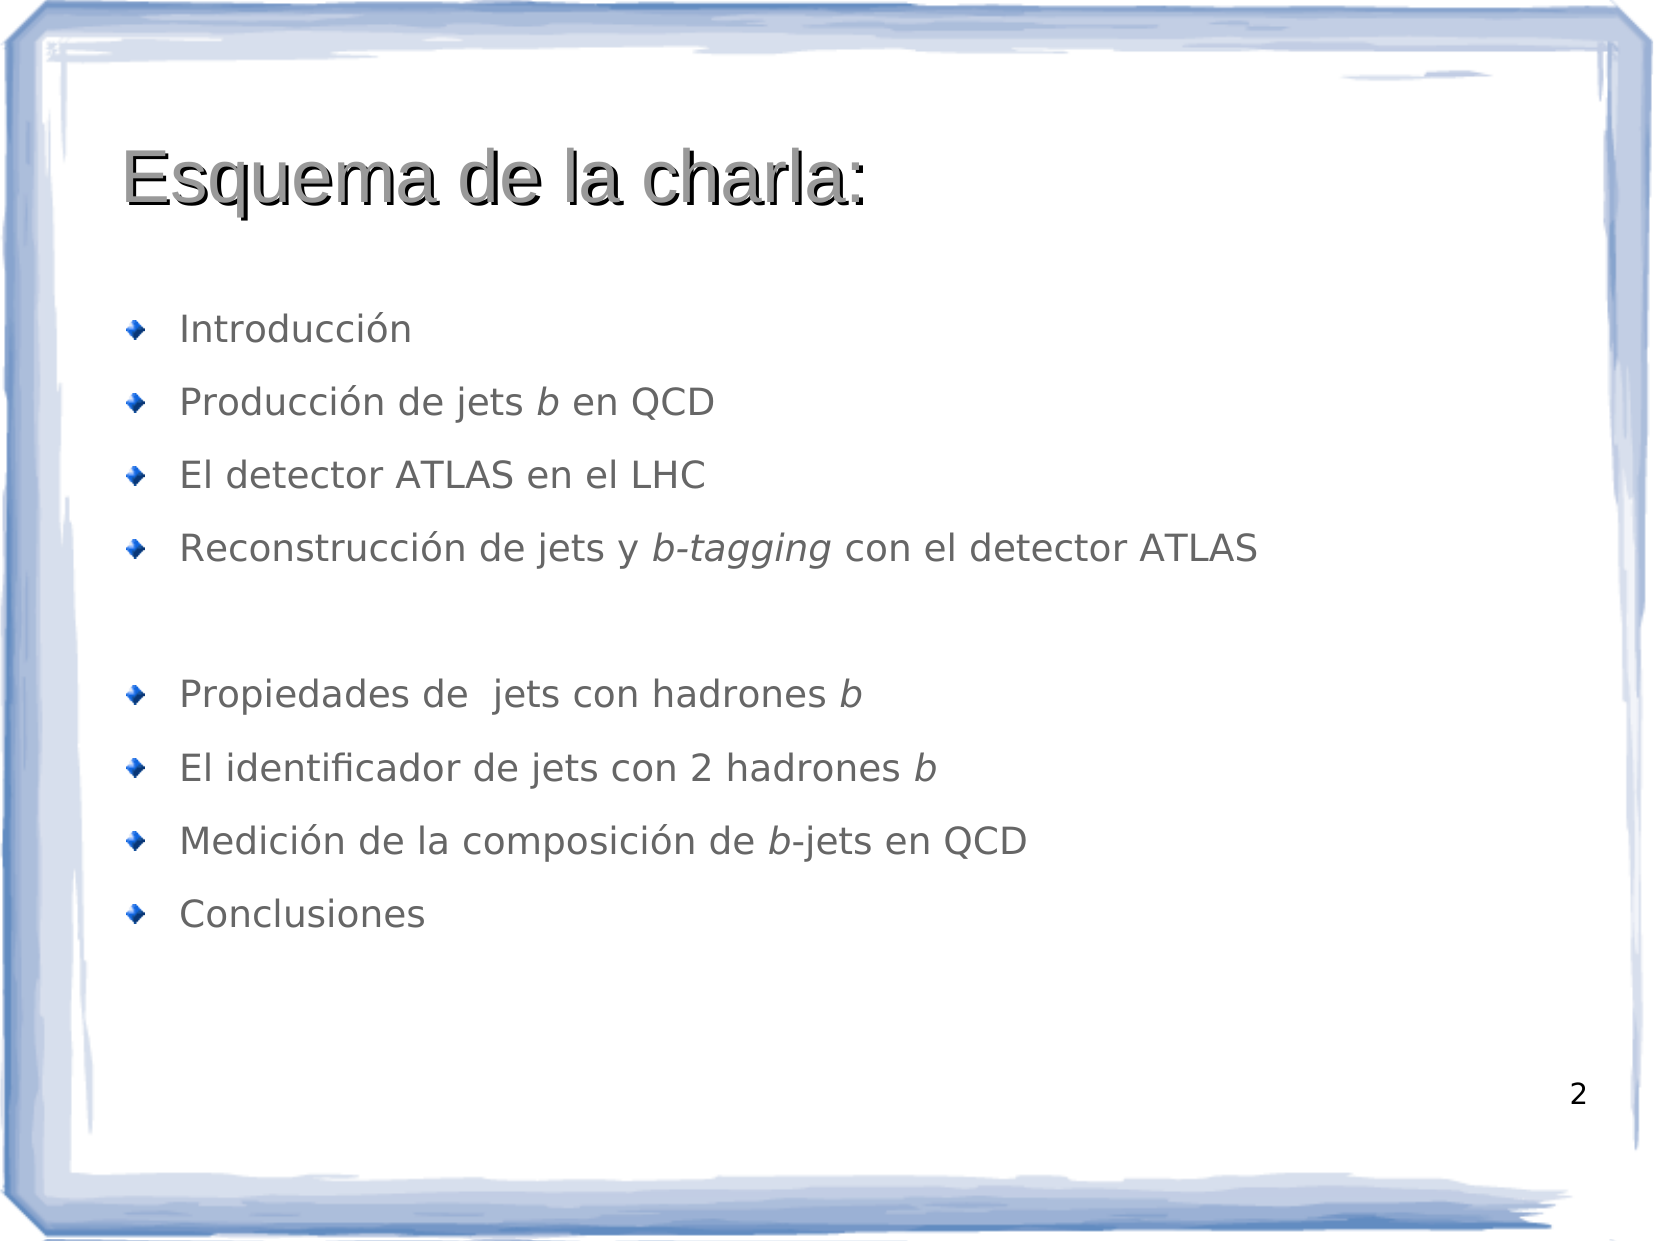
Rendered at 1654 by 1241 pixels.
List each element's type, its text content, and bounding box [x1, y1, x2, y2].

list Introducción Producción de jets b en QCD El detector ATLAS en el LHC Reconstrucción de jets y b-tagging con el detector ATLAS Propiedades de jets con hadrones b El identificador de jets con 2 hadrones b Medición de la composición de b-jets en QCD Conclusiones [108, 236, 1587, 1013]
picture [0, 0, 1654, 1241]
title Esquema de la charla: [120, 96, 1133, 236]
